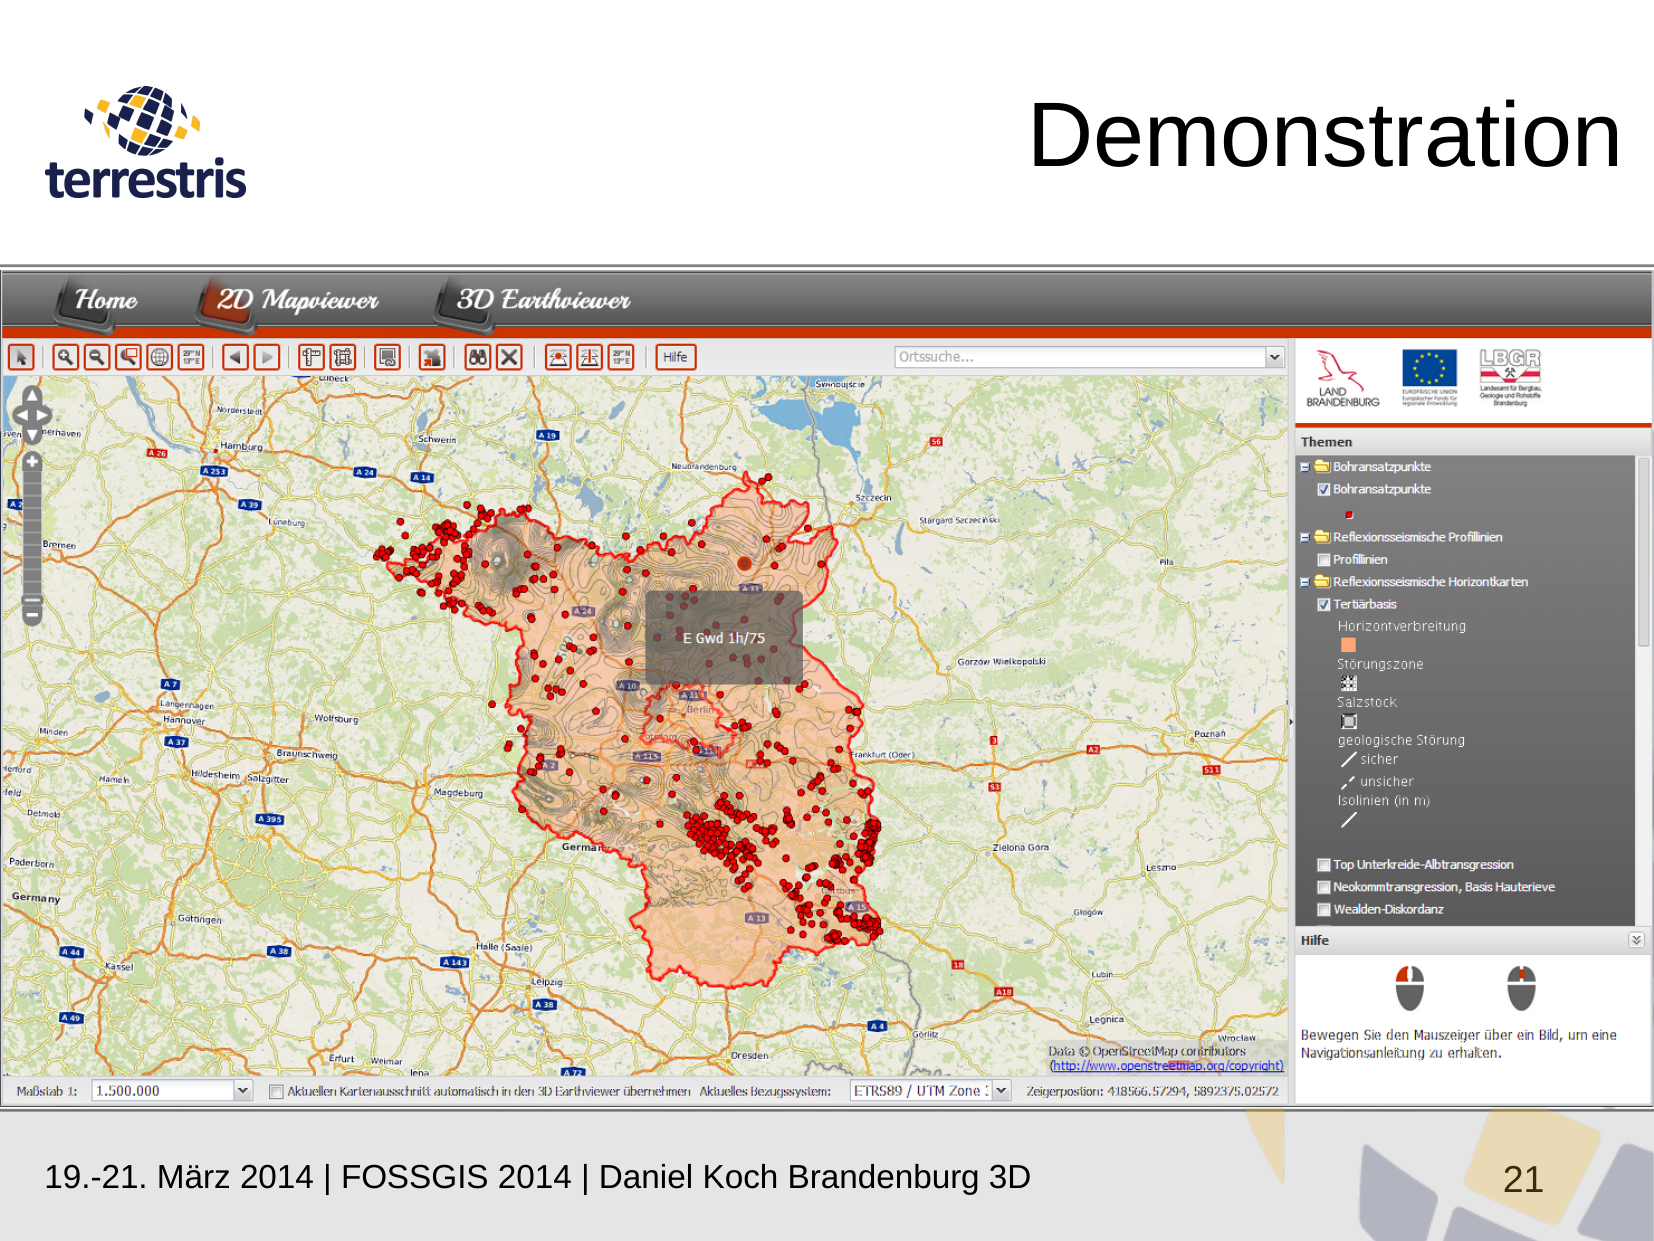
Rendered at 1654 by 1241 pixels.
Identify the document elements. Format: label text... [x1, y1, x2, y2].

picture [0, 270, 1654, 1241]
title Demonstration [295, 31, 1624, 239]
picture [45, 86, 246, 198]
